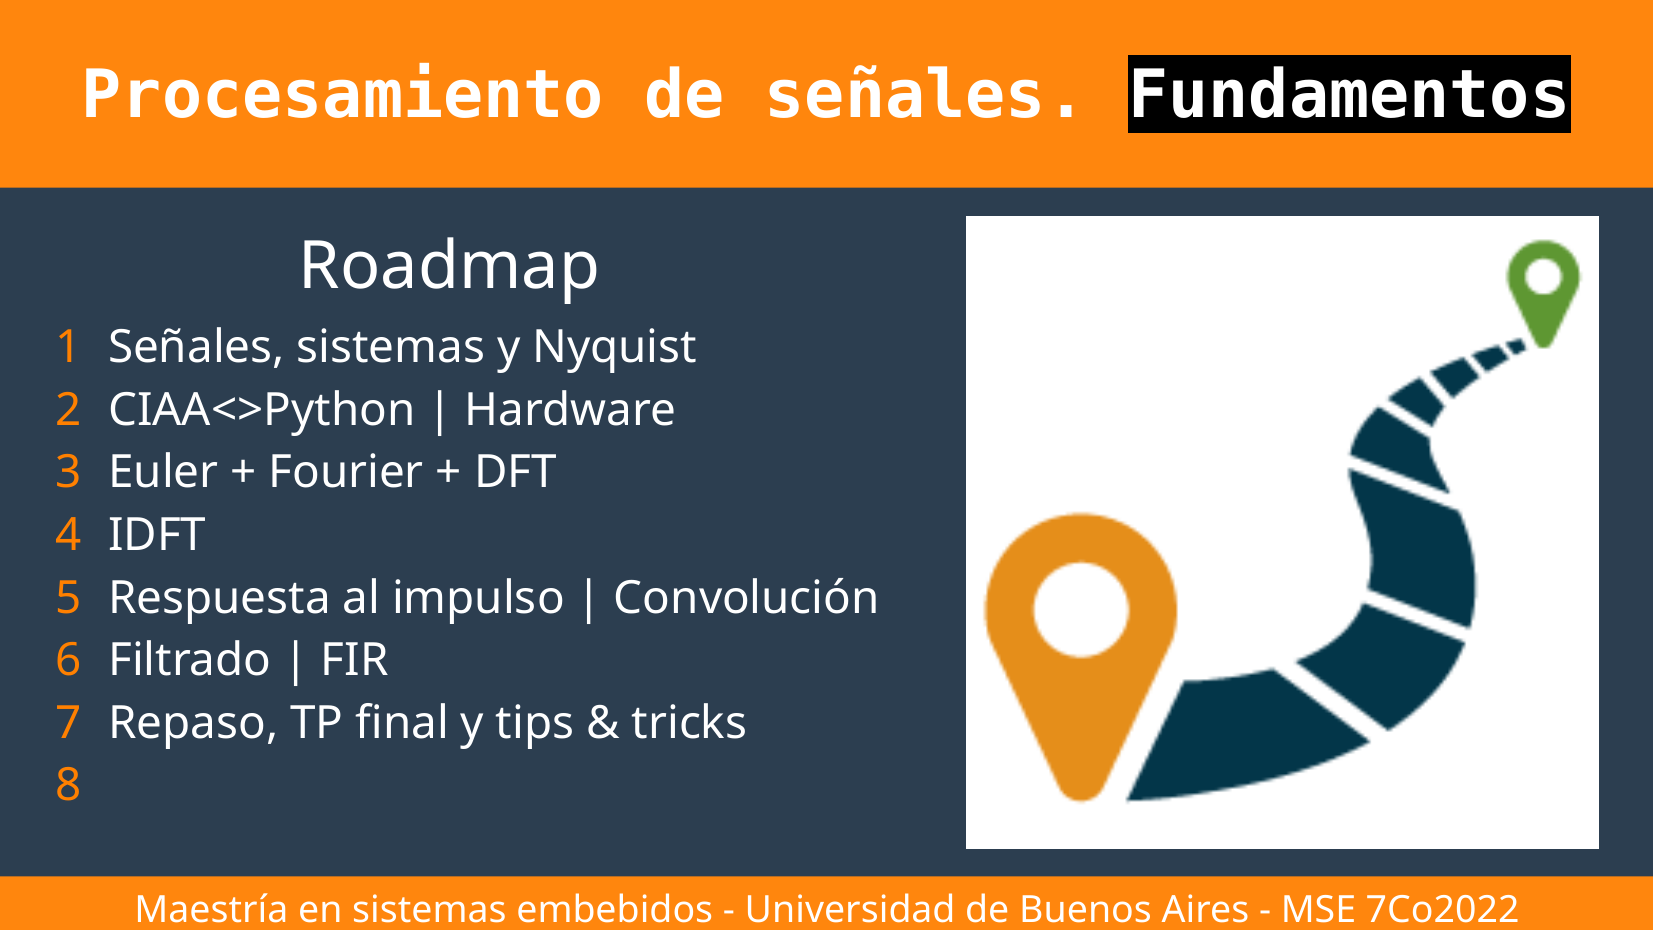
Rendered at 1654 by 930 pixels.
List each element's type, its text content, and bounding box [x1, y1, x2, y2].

picture [966, 216, 1599, 849]
text_box Roadmap [56, 207, 844, 313]
title Procesamiento de señales. Fundamentos [58, 16, 1594, 135]
list Señales, sistemas y Nyquist CIAA<>Python | Hardware Euler + Fourier + DFT IDFT Respuesta al impulso | Convolución Filtrado | FIR Repaso, TP final y tips & tricks [37, 313, 901, 863]
